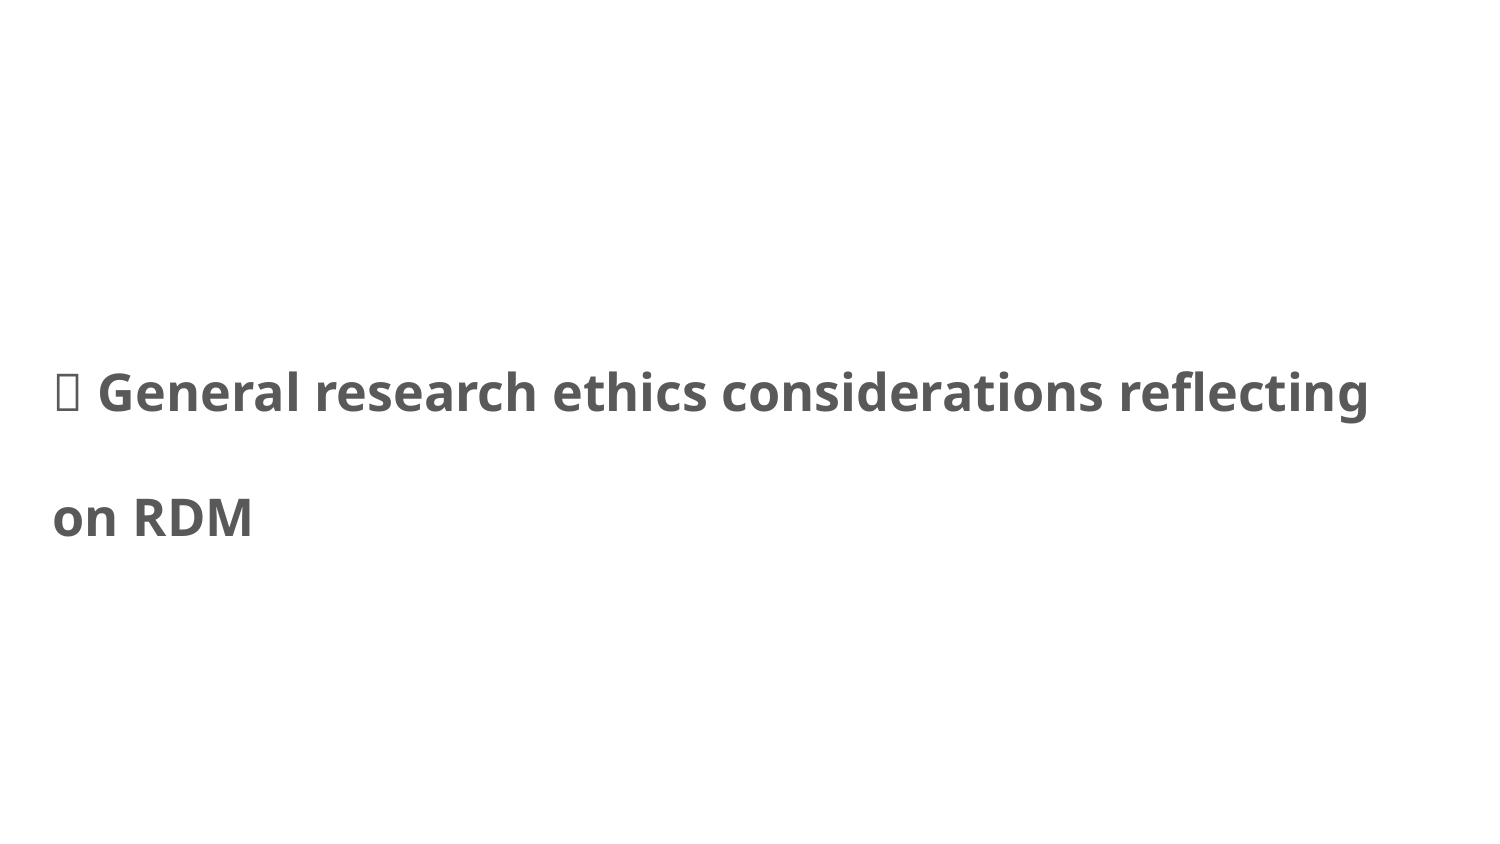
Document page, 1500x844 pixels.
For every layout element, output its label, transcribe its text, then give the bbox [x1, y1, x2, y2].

title 🔬 General research ethics considerations reflecting on RDM [37, 352, 1436, 491]
